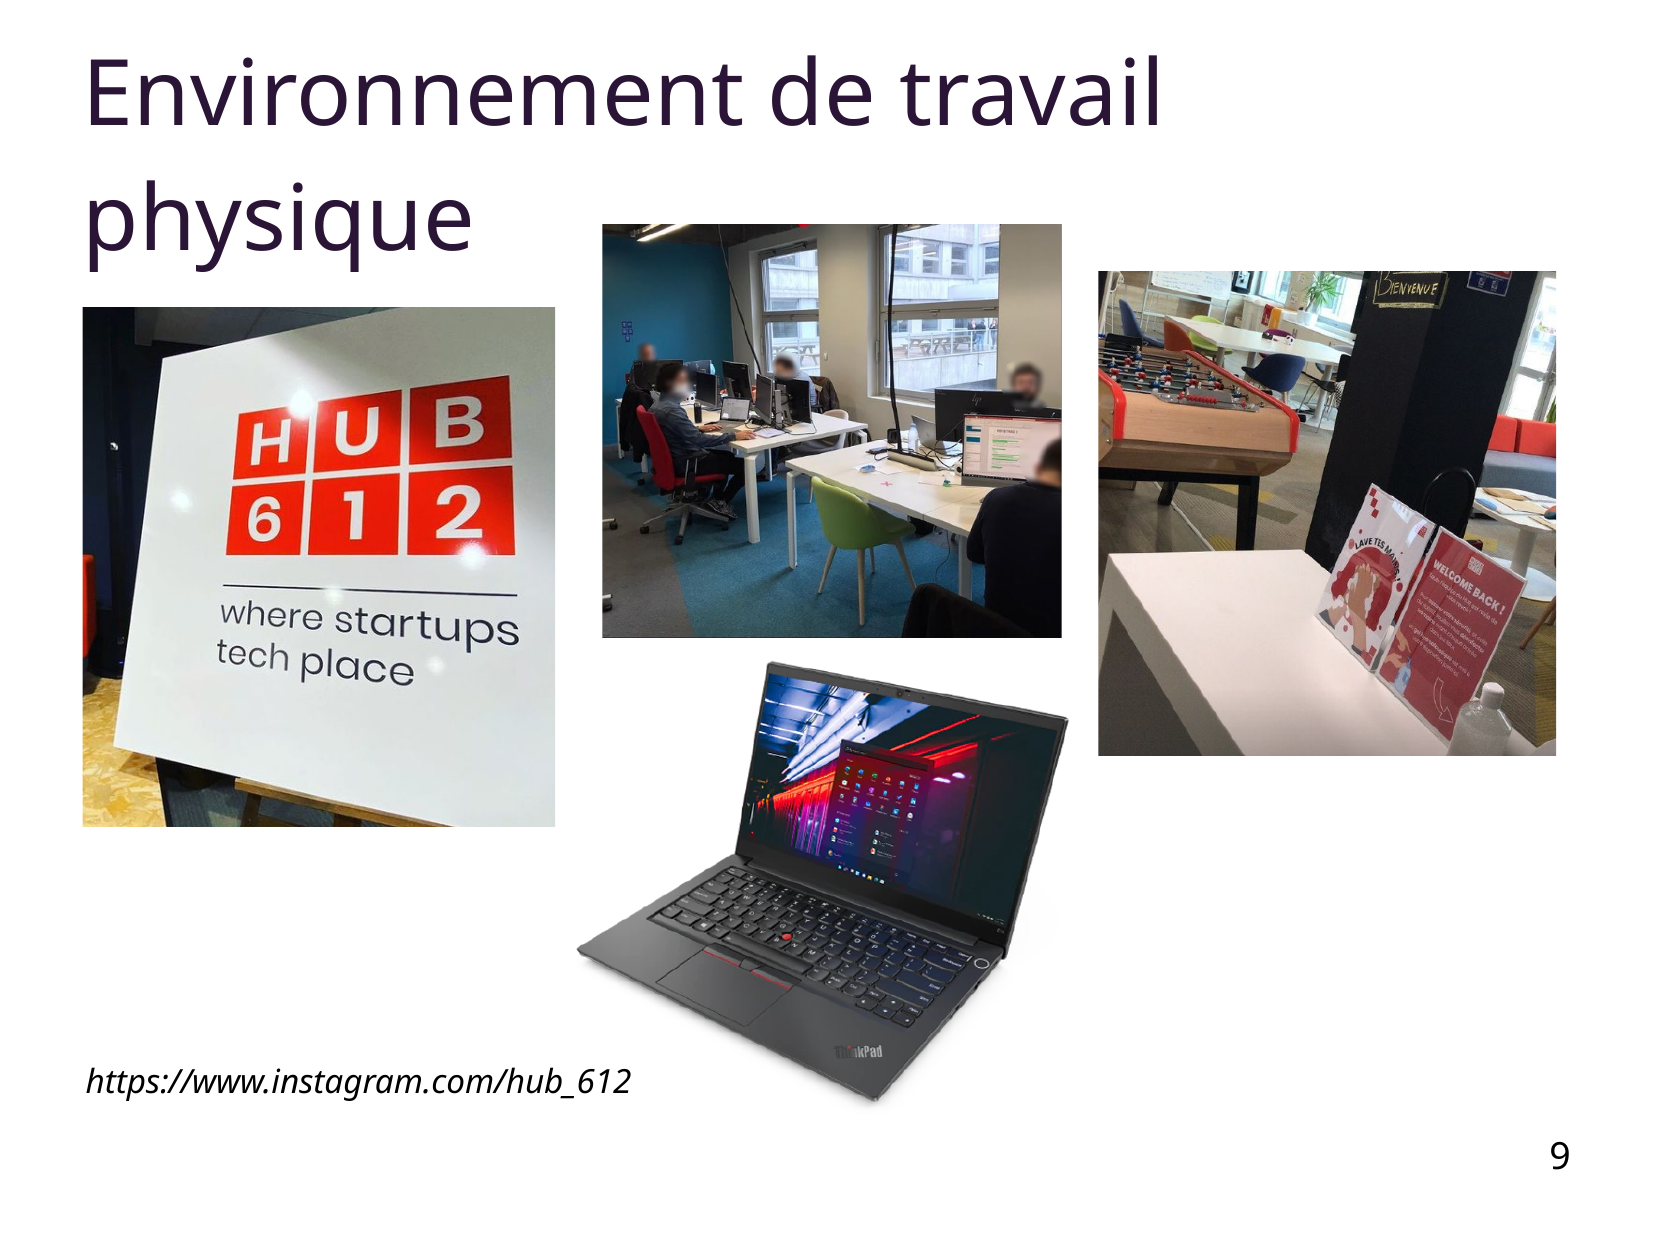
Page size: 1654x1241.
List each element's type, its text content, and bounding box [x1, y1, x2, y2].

picture [602, 224, 1062, 638]
text_box https://www.instagram.com/hub_612 [70, 1051, 493, 1104]
picture [82, 271, 1557, 1120]
title Environnement de travail physique [82, 49, 1571, 257]
